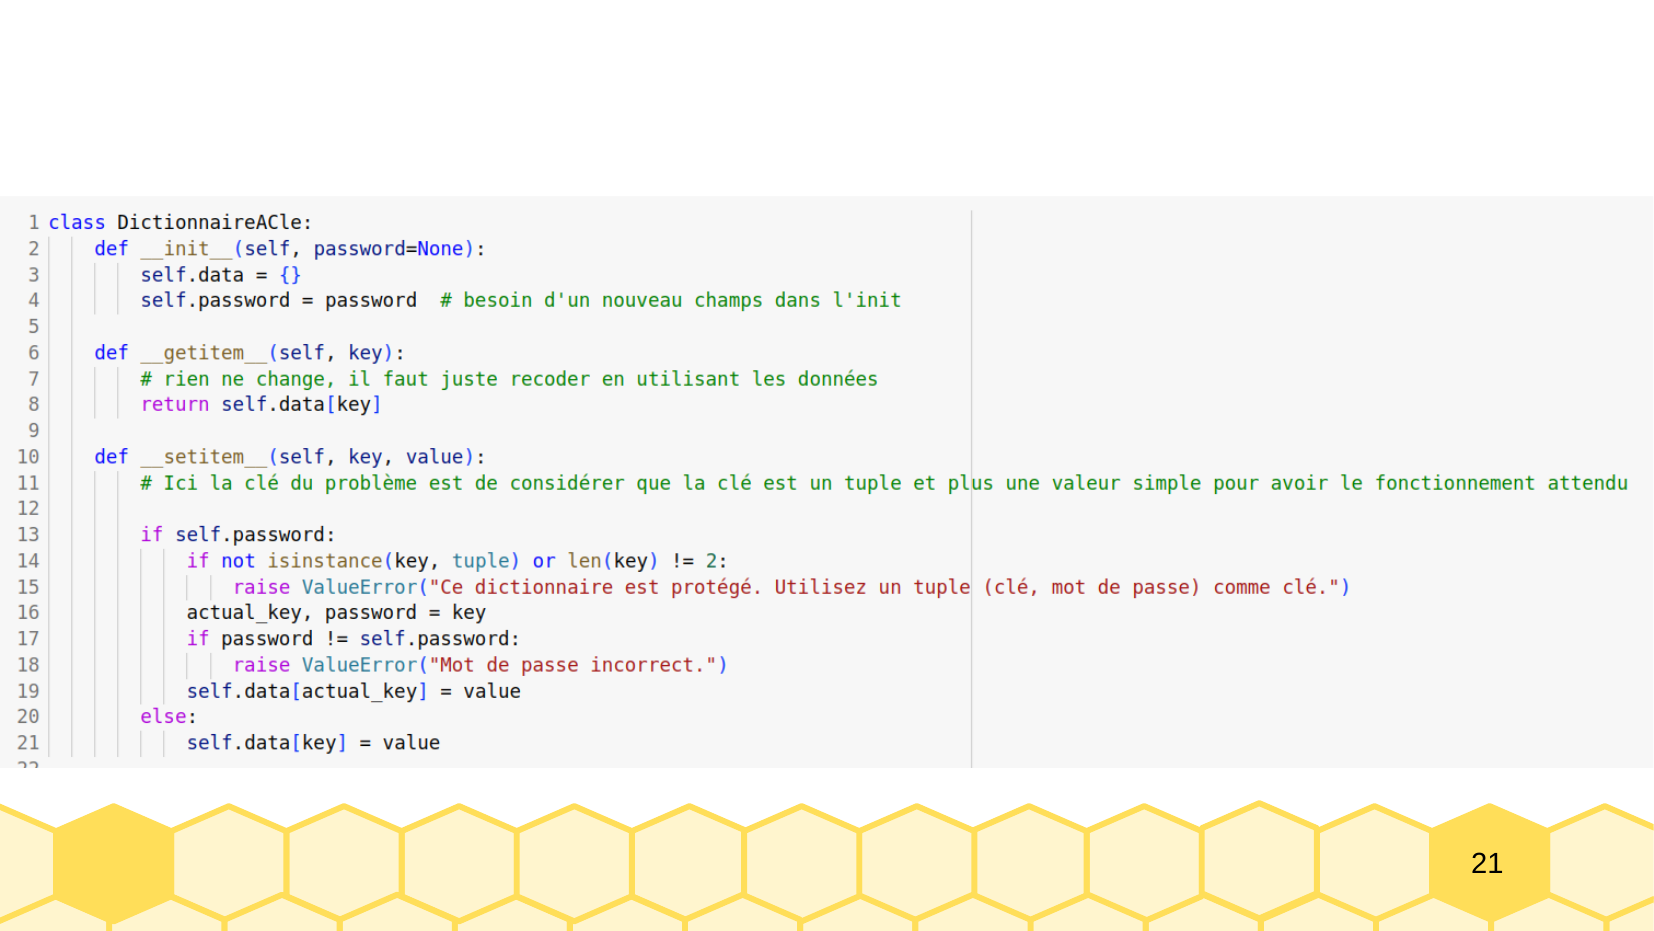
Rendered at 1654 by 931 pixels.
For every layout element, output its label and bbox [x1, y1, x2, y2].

picture [0, 194, 1654, 768]
